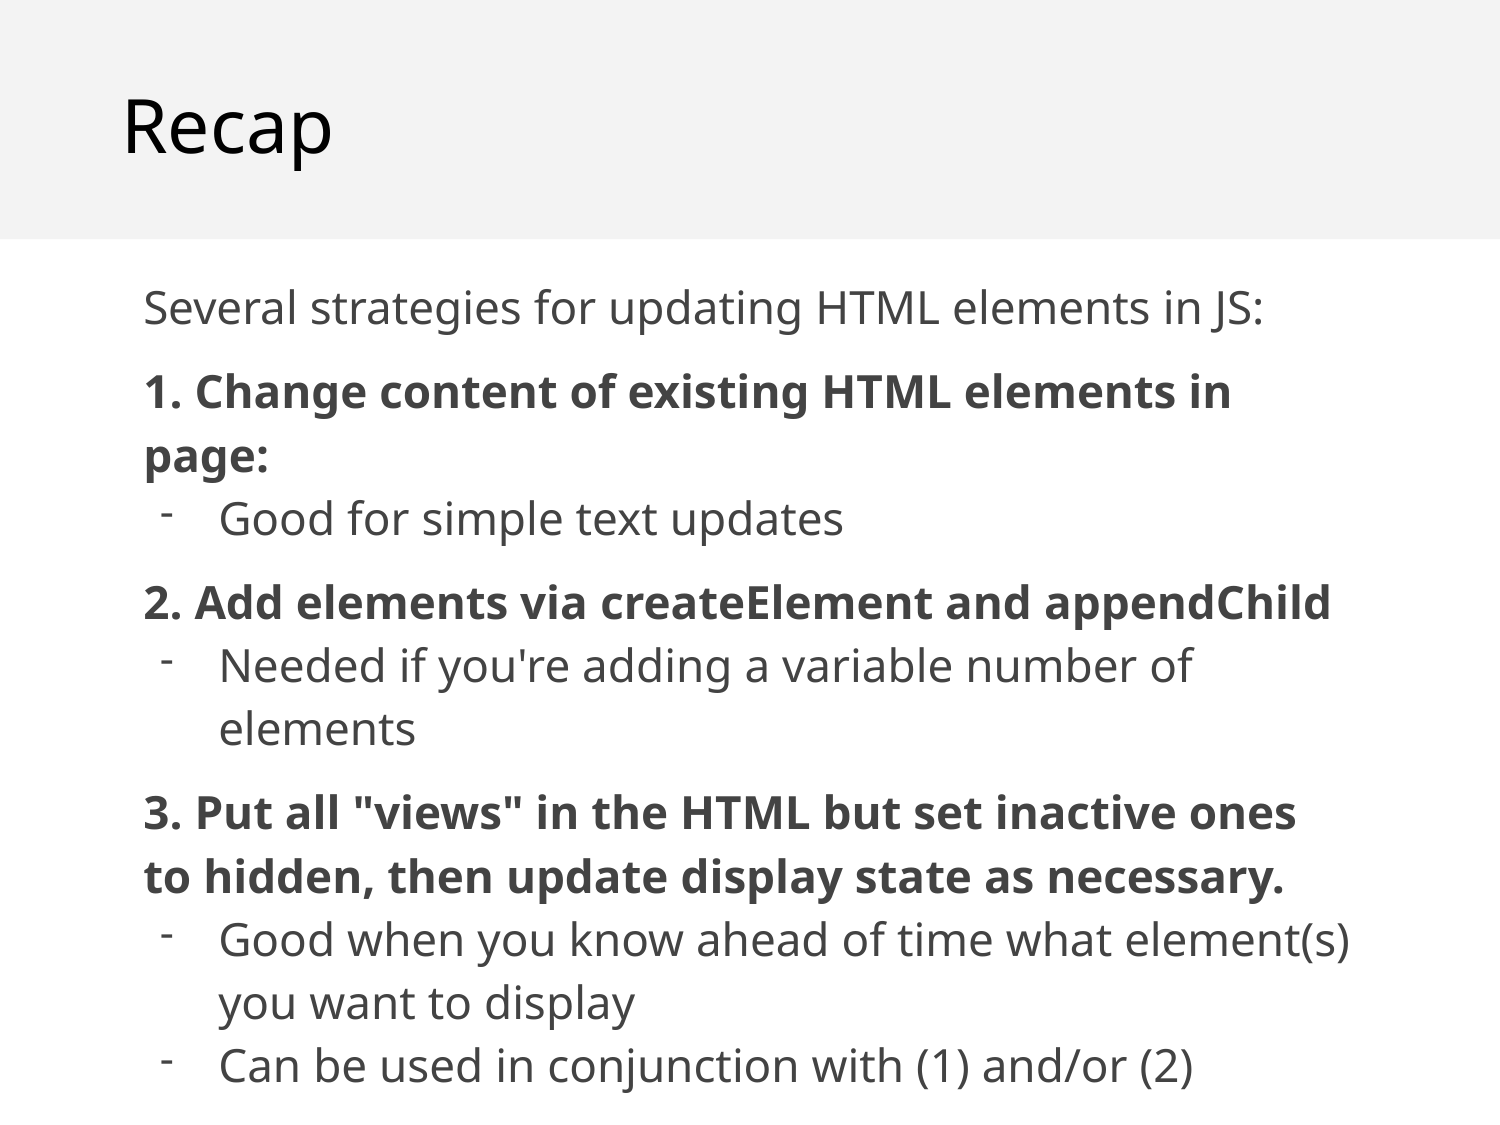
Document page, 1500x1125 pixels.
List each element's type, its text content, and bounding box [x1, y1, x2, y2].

title Recap [106, 63, 1350, 189]
list Several strategies for updating HTML elements in JS: 1. Change content of existing HTML elements in page: Good for simple text updates 2. Add elements via createElement and appendChild Needed if you're adding a variable number of elements 3. Put all "views" in the HTML but set inactive ones to hidden, then update display state as necessary. Good when you know ahead of time what element(s) you want to display Can be used in conjunction with (1) and/or (2) [128, 255, 1372, 1112]
